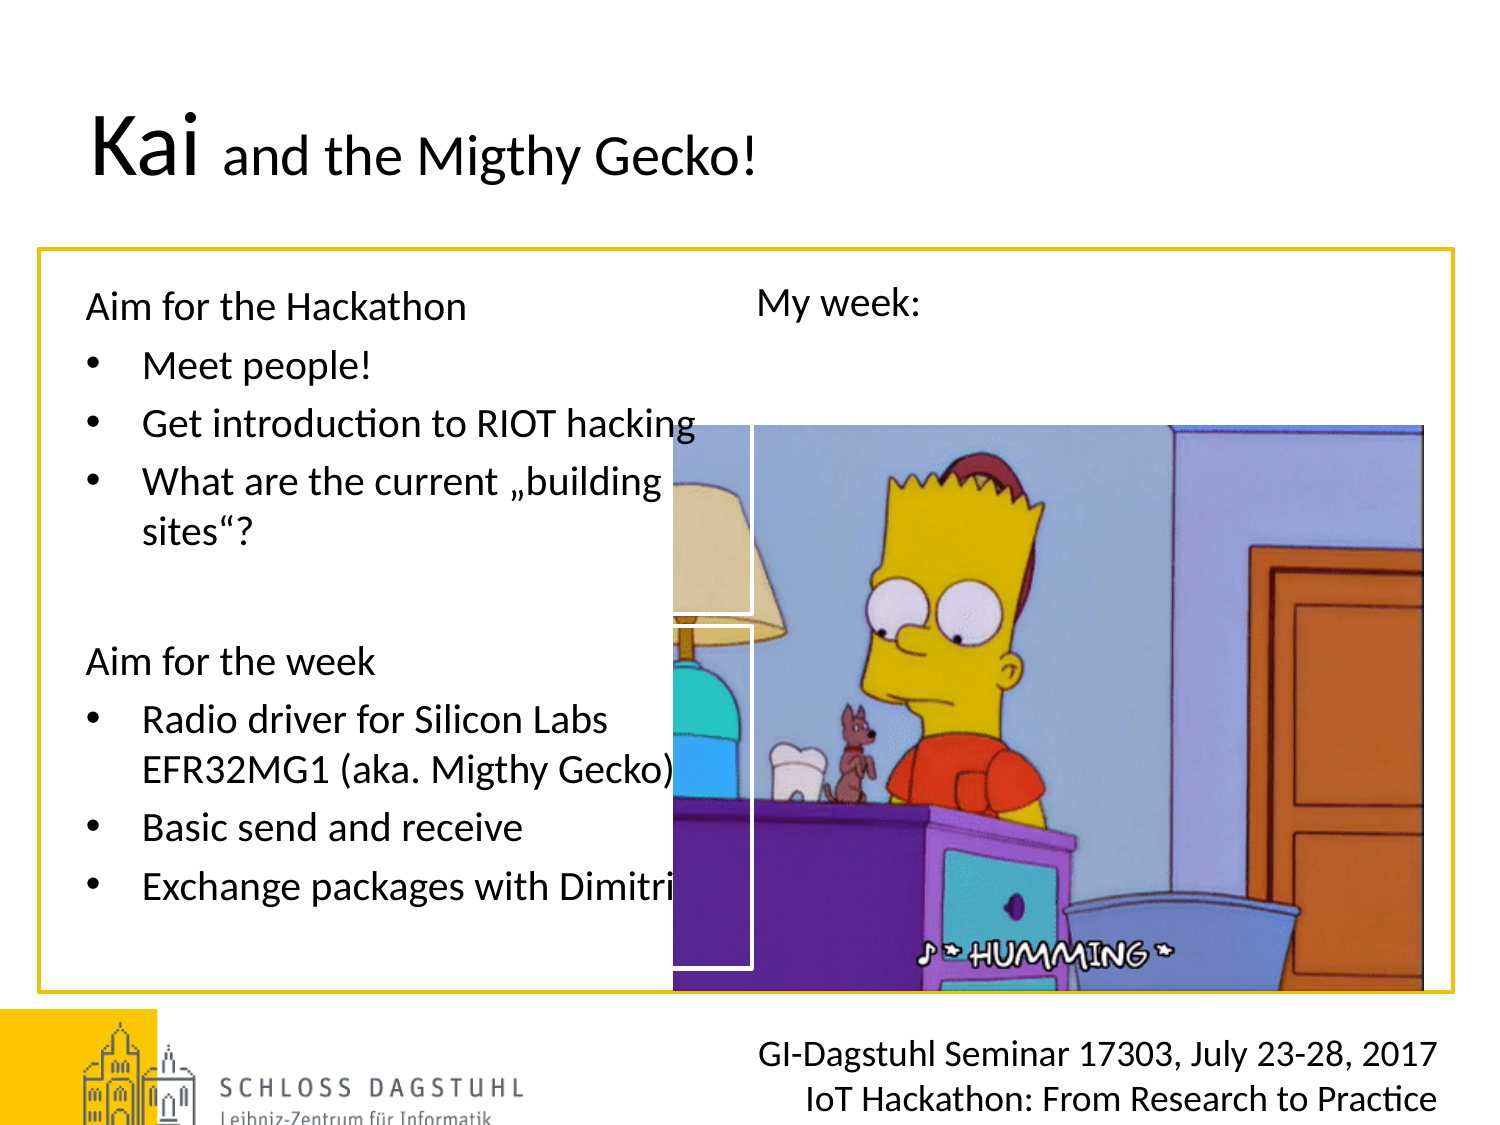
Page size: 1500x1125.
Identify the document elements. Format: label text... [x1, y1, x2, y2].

text_box My week: [741, 266, 1424, 425]
picture [673, 425, 1424, 991]
title Kai and the Migthy Gecko! [75, 45, 856, 233]
text_box Aim for the week Radio driver for Silicon Labs EFR32MG1 (aka. Migthy Gecko) Basic send and receive Exchange packages with Dimitri [70, 625, 752, 969]
text_box GI-Dagstuhl Seminar 17303, July 23-28, 2017 IoT Hackathon: From Research to Practice [559, 1021, 1454, 1125]
picture [0, 1009, 523, 1125]
text_box Aim for the Hackathon Meet people! Get introduction to RIOT hacking What are the current „building sites“? [70, 271, 752, 615]
